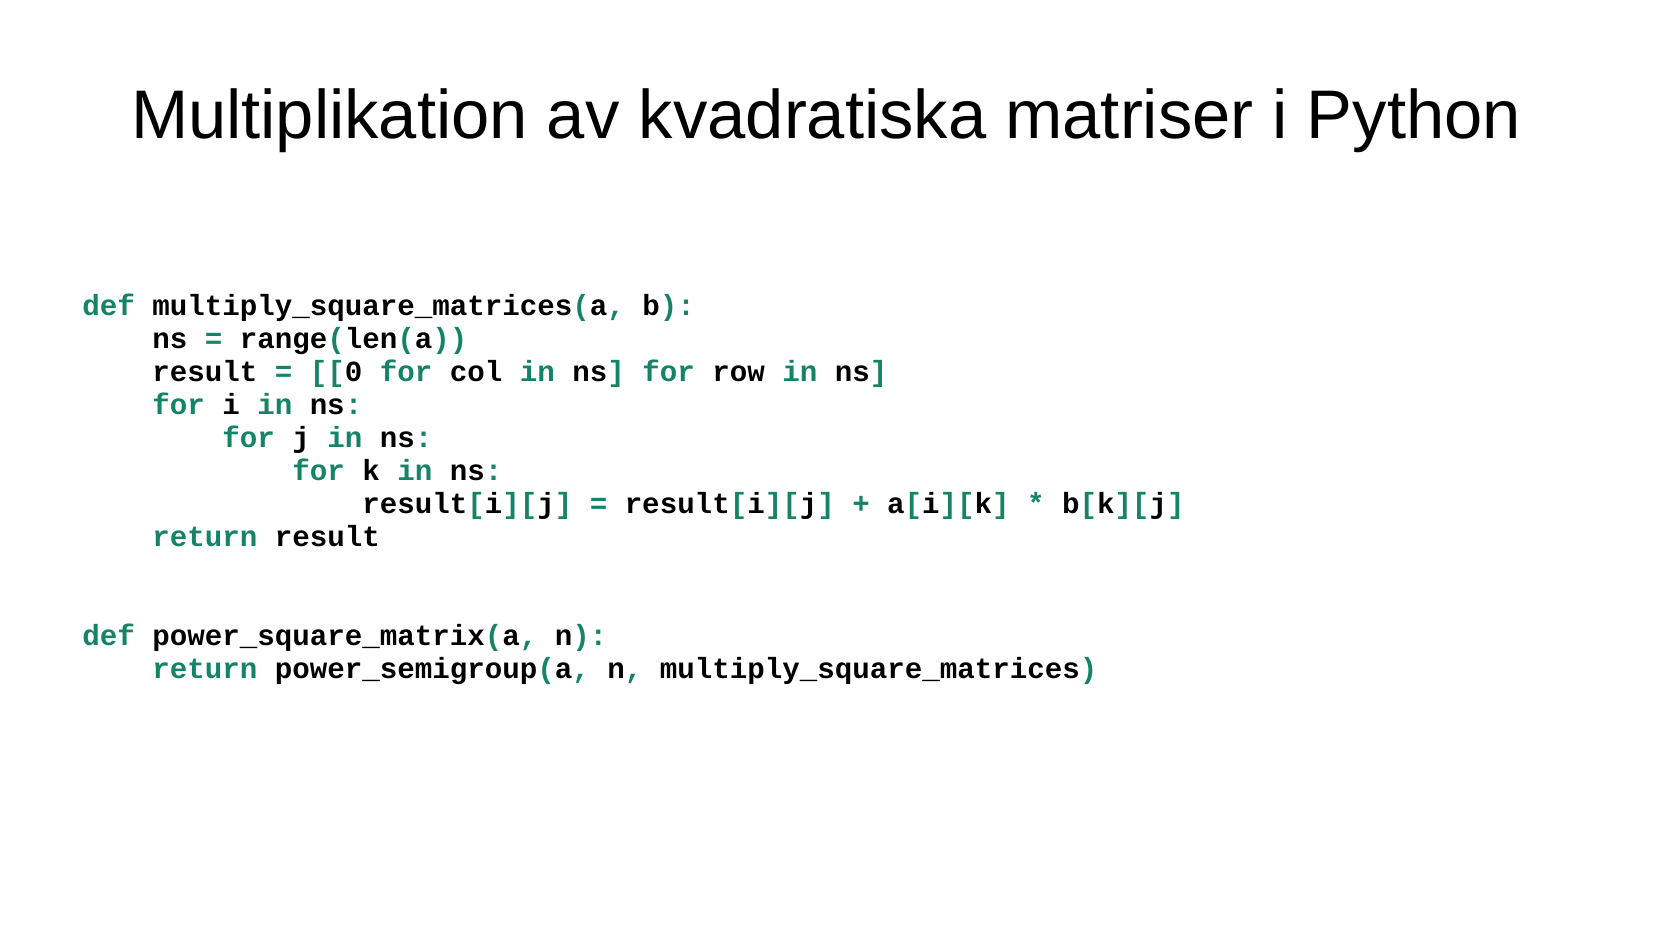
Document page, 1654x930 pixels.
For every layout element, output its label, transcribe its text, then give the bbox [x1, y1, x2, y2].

text_box def multiply_square_matrices(a, b): ns = range(len(a)) result = [[0 for col in ns] for row in ns] for i in ns: for j in ns: for k in ns: result[i][j] = result[i][j] + a[i][k] * b[k][j] return result def power_square_matrix(a, n): return power_semigroup(a, n, multiply_square_matrices) [82, 193, 1570, 827]
title Multiplikation av kvadratiska matriser i Python [82, 36, 1571, 193]
